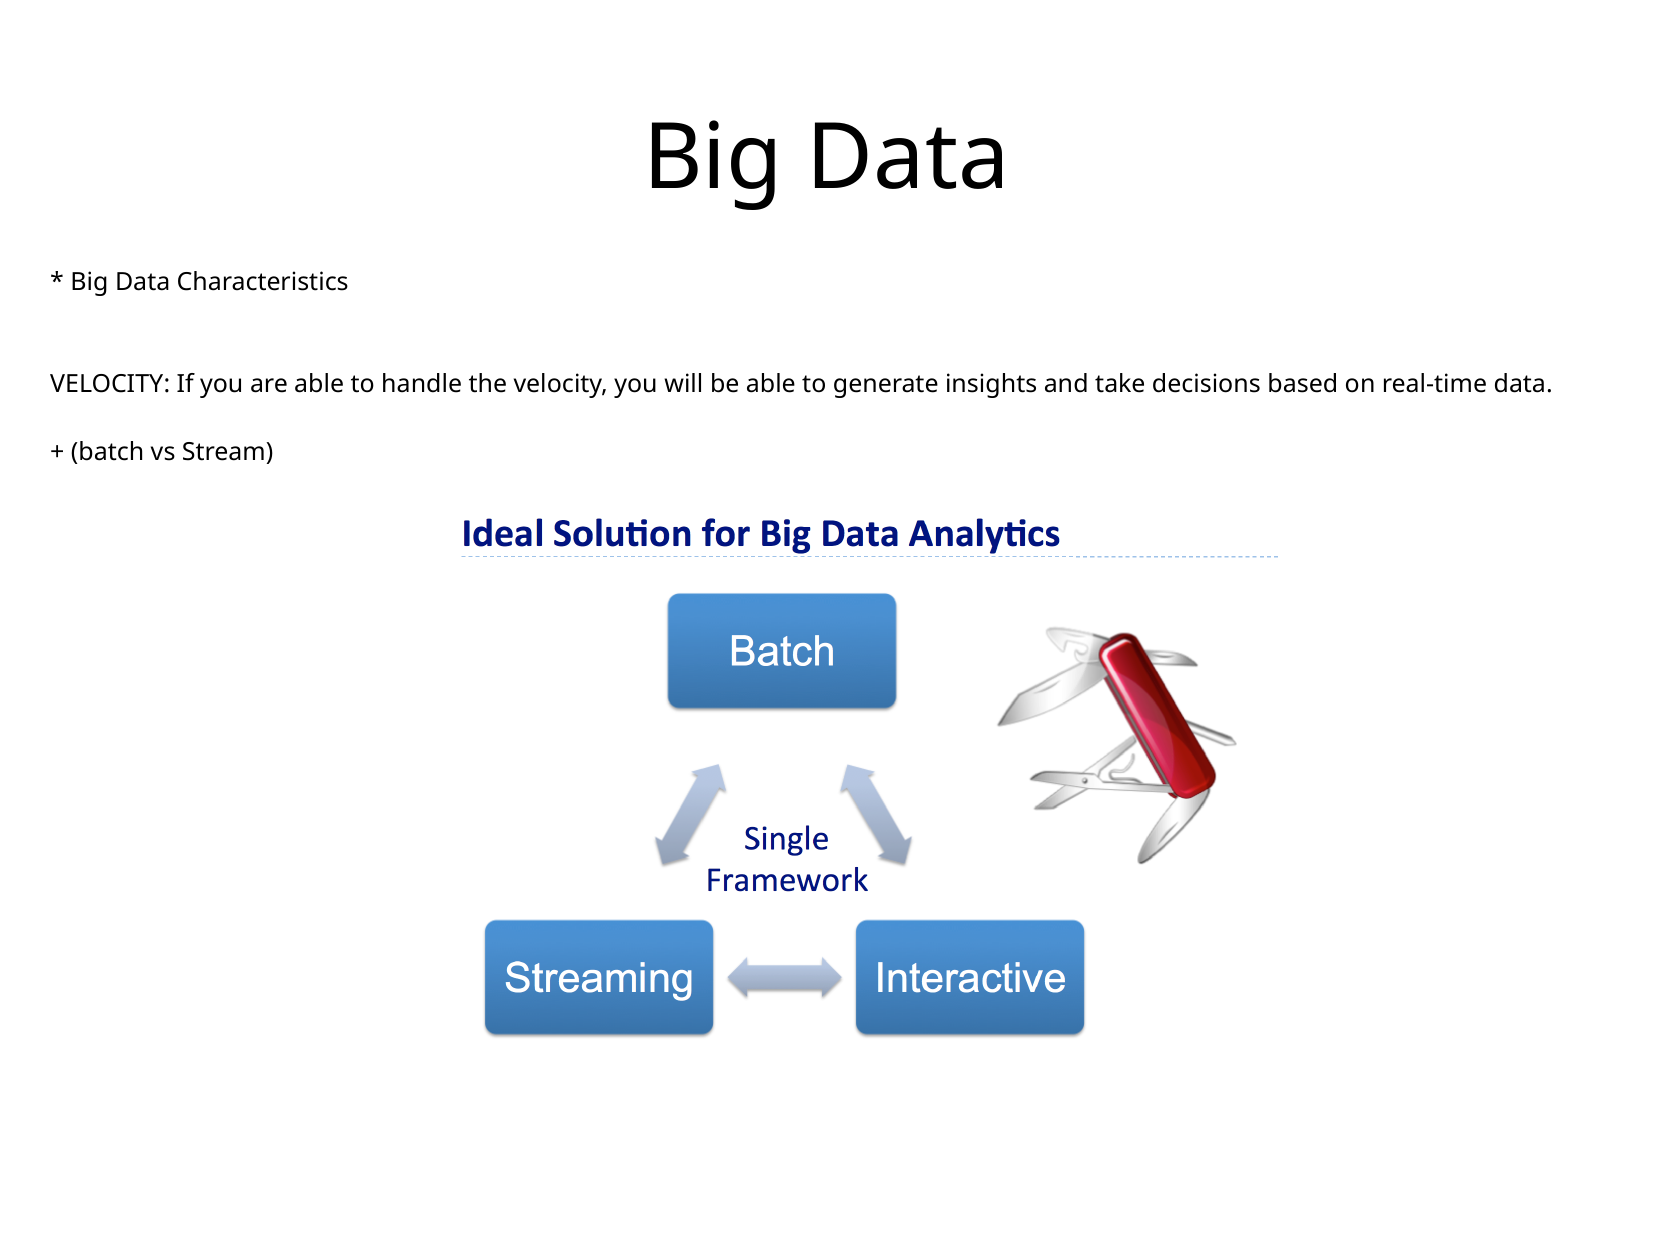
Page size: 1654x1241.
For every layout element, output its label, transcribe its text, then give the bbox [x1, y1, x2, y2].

title Big Data [82, 49, 1571, 256]
text_box * Big Data Characteristics VELOCITY: If you are able to handle the velocity, you will be able to generate insights and take decisions based on real-time data. + (batch vs Stream) [35, 256, 1571, 535]
picture [425, 496, 1314, 1116]
